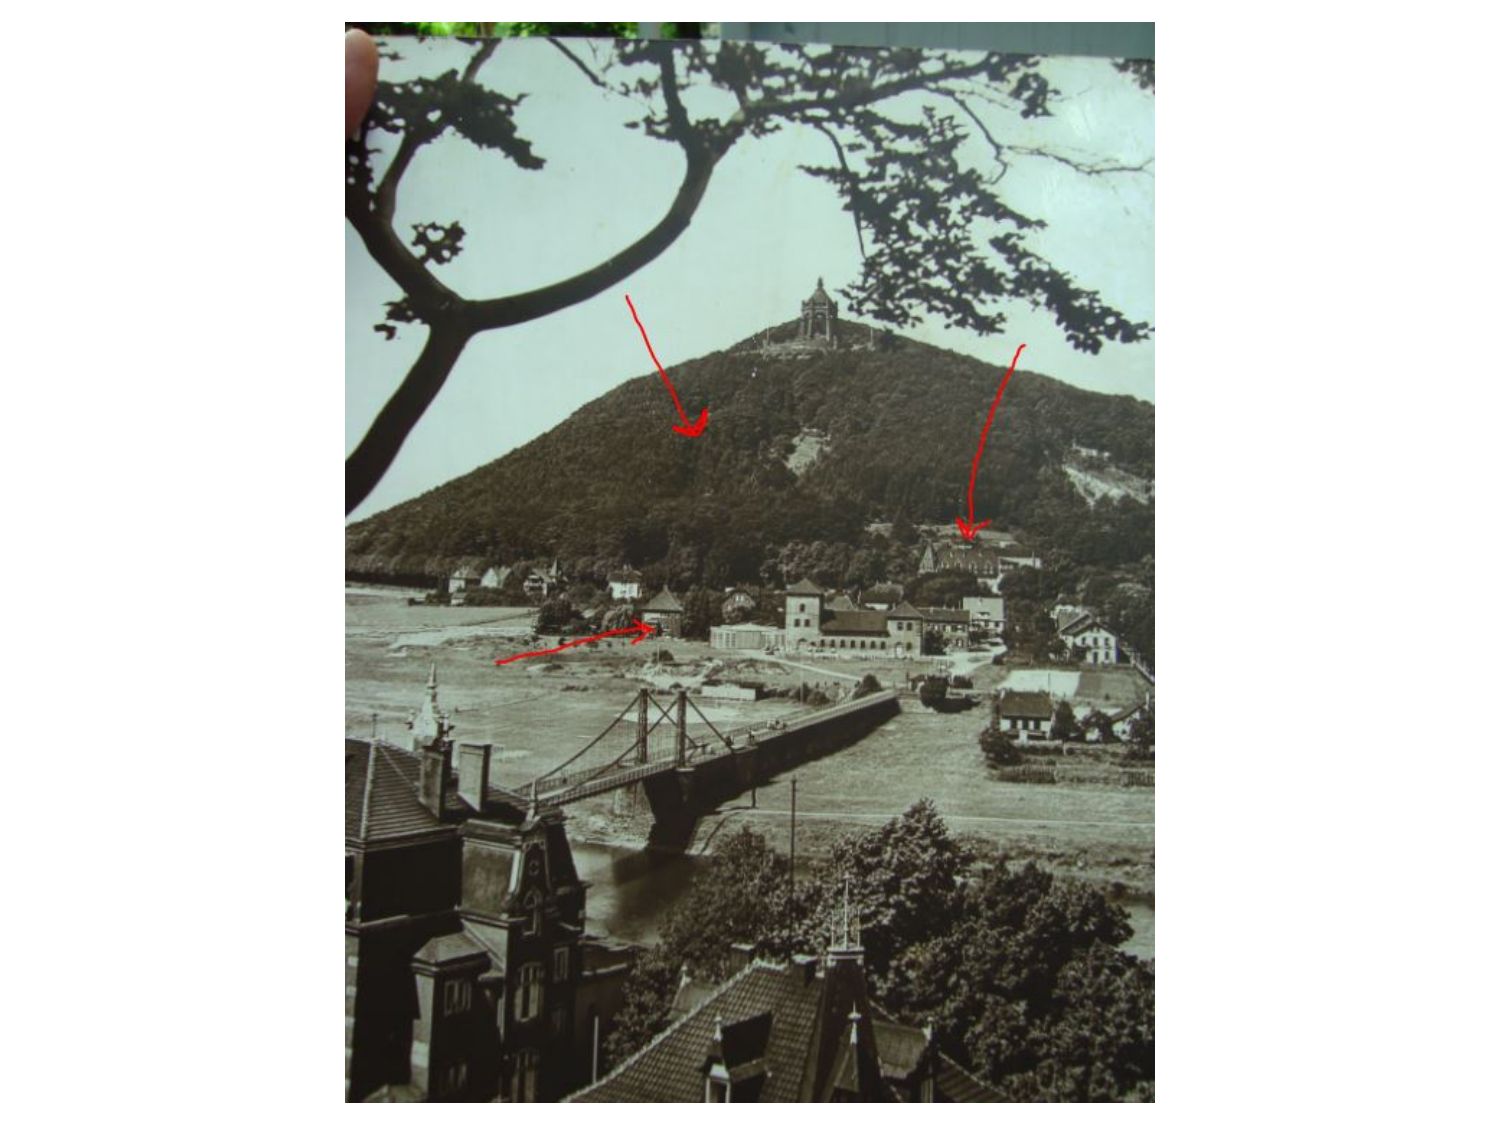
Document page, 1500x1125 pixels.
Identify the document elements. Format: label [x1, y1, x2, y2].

picture [345, 22, 1155, 1103]
